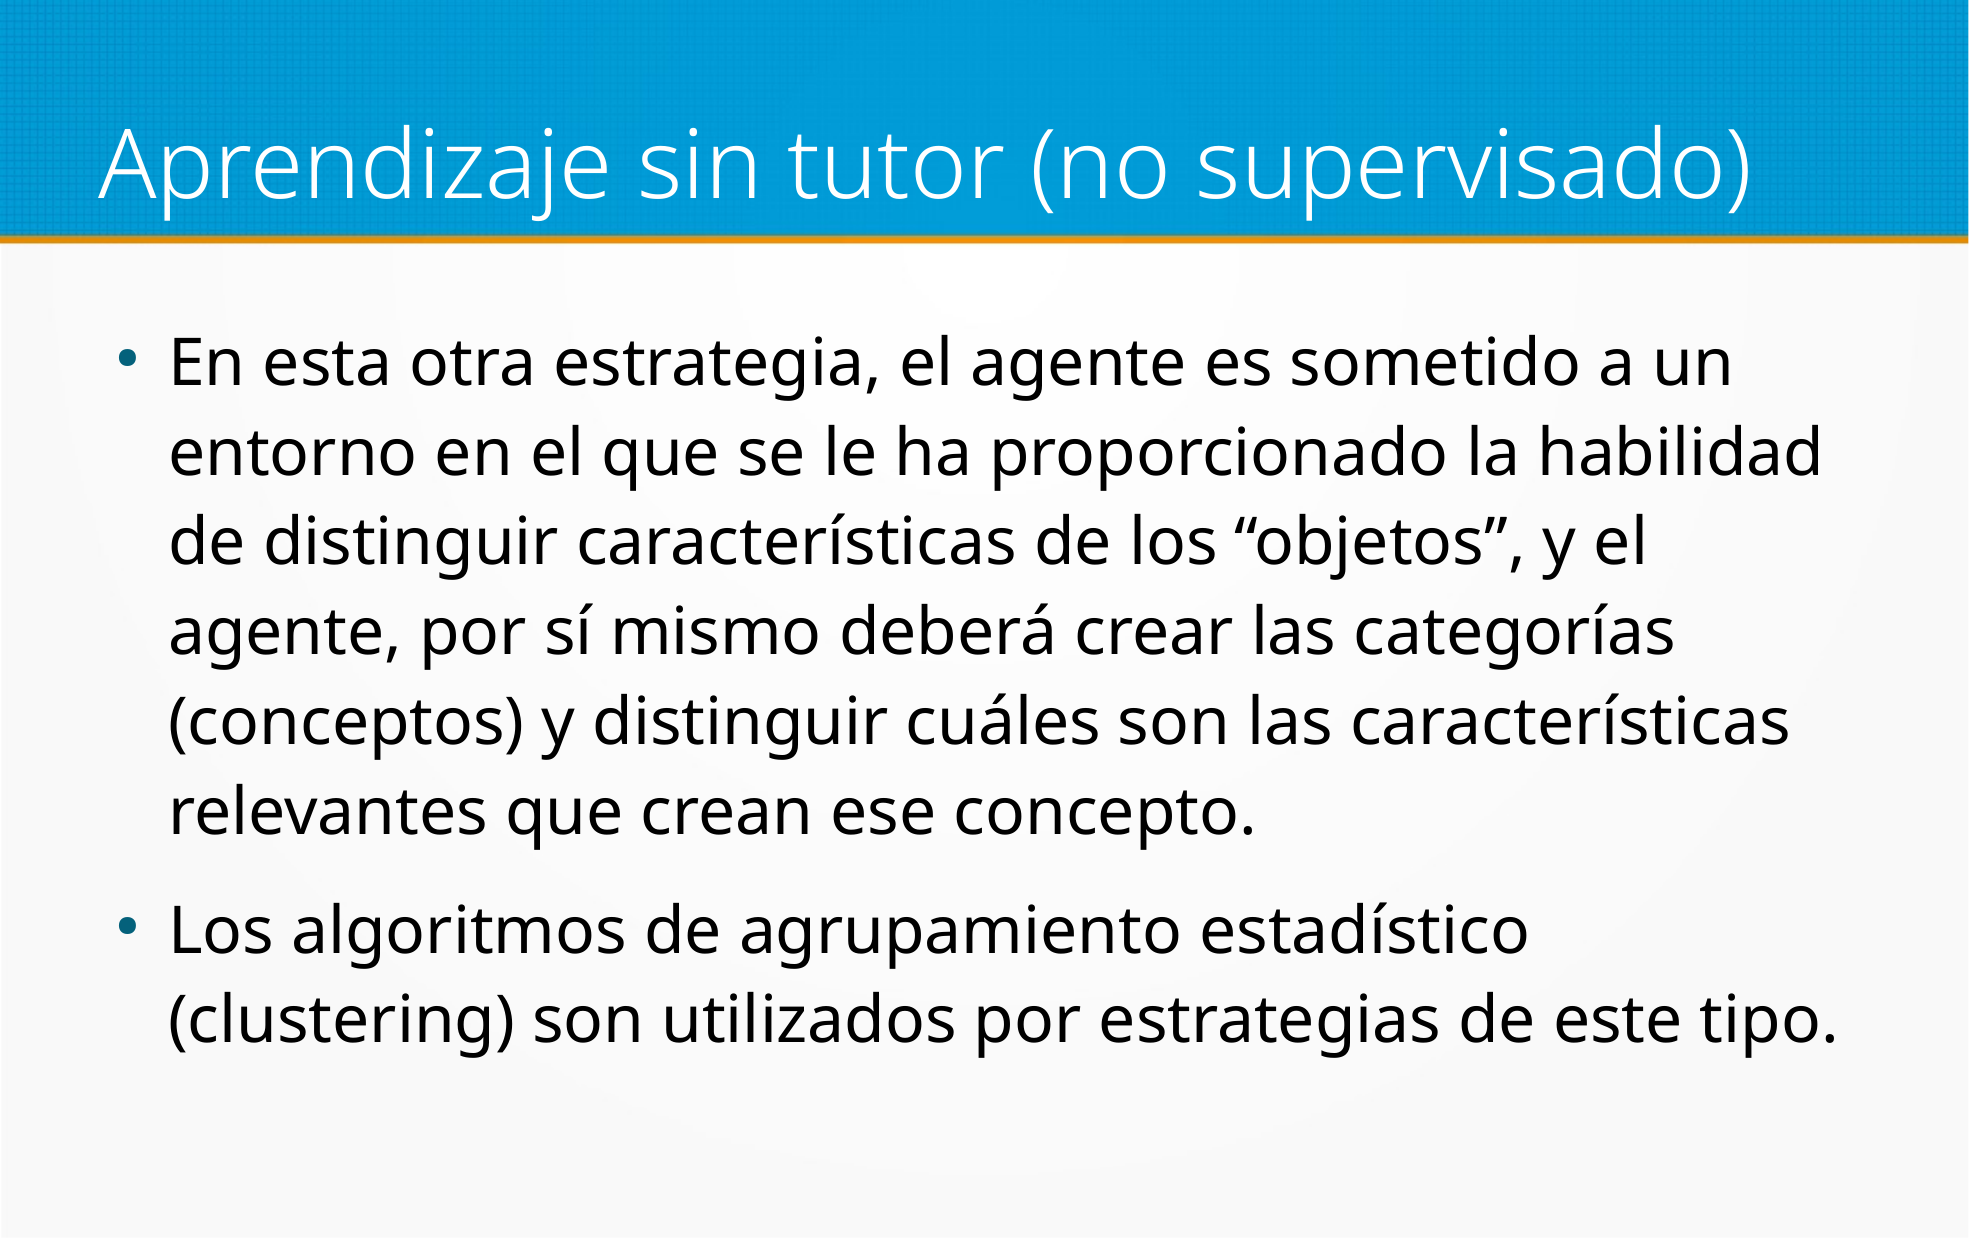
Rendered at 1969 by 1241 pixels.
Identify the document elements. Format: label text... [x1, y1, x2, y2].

list En esta otra estrategia, el agente es sometido a un entorno en el que se le ha proporcionado la habilidad de distinguir características de los “objetos”, y el agente, por sí mismo deberá crear las categorías (conceptos) y distinguir cuáles son las características relevantes que crean ese concepto. Los algoritmos de agrupamiento estadístico (clustering) son utilizados por estrategias de este tipo. [98, 315, 1861, 1081]
title Aprendizaje sin tutor (no supervisado) [98, 19, 1870, 227]
picture [0, 233, 1969, 1241]
